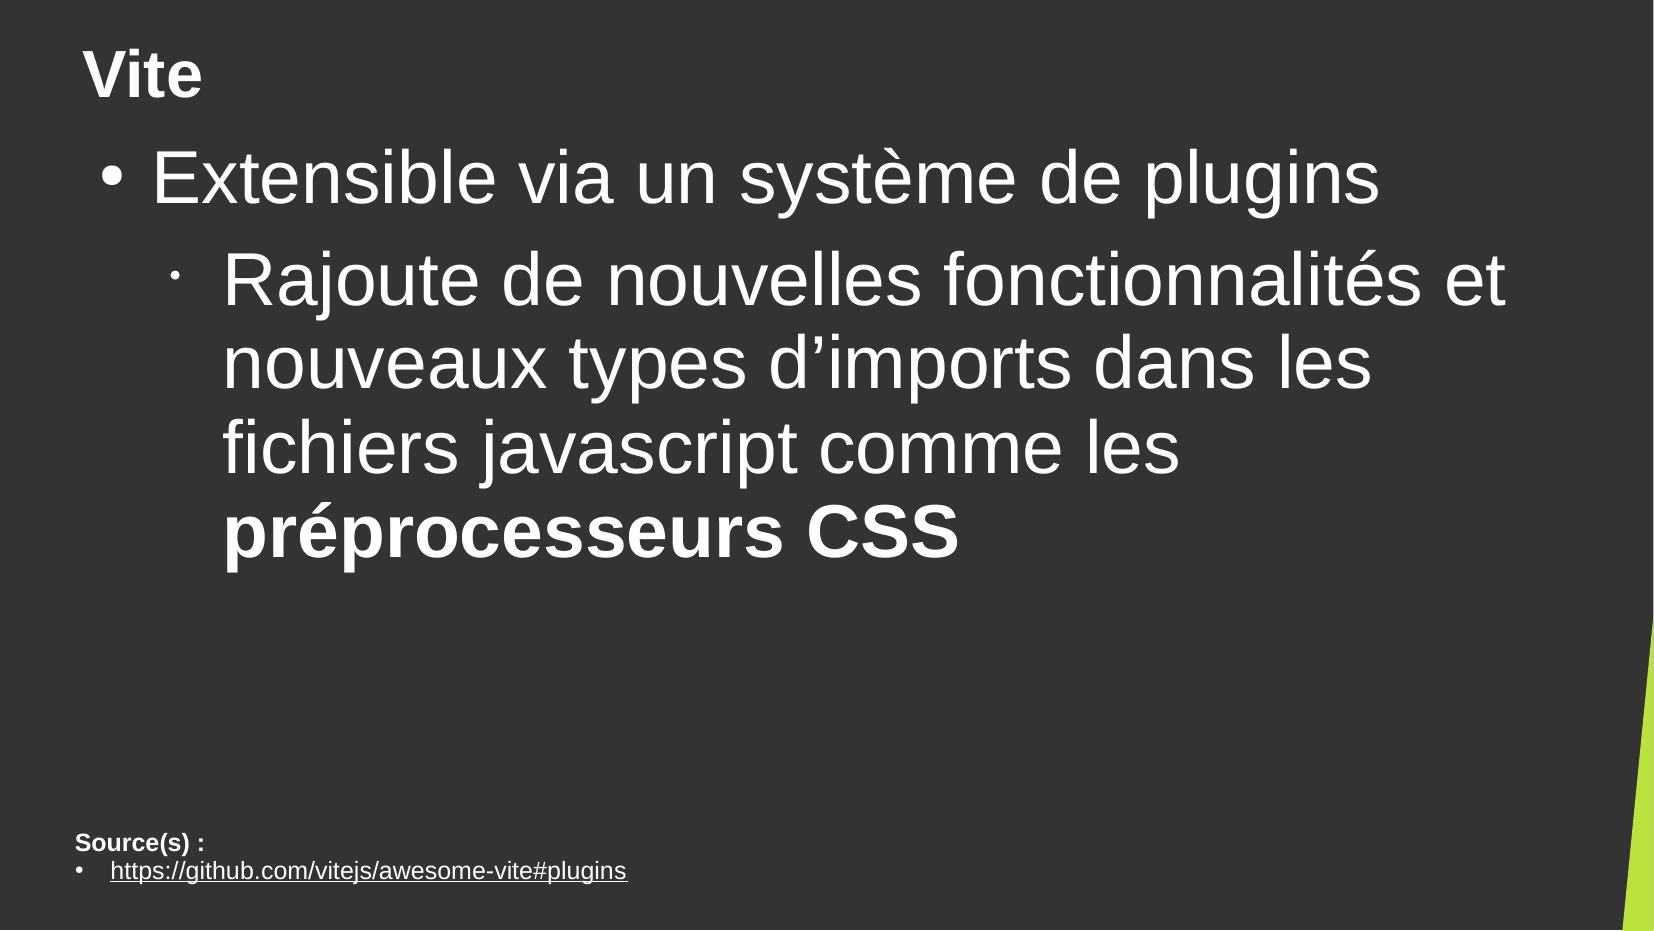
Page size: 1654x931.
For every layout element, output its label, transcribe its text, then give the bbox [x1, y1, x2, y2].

list Extensible via un système de plugins Rajoute de nouvelles fonctionnalités et nouveaux types d’imports dans les fichiers javascript comme les préprocesseurs CSS [80, 135, 1619, 680]
text_box Source(s) : https://github.com/vitejs/awesome-vite#plugins [60, 821, 1546, 931]
text_box [1622, 609, 1654, 931]
title Vite [82, 37, 1571, 112]
